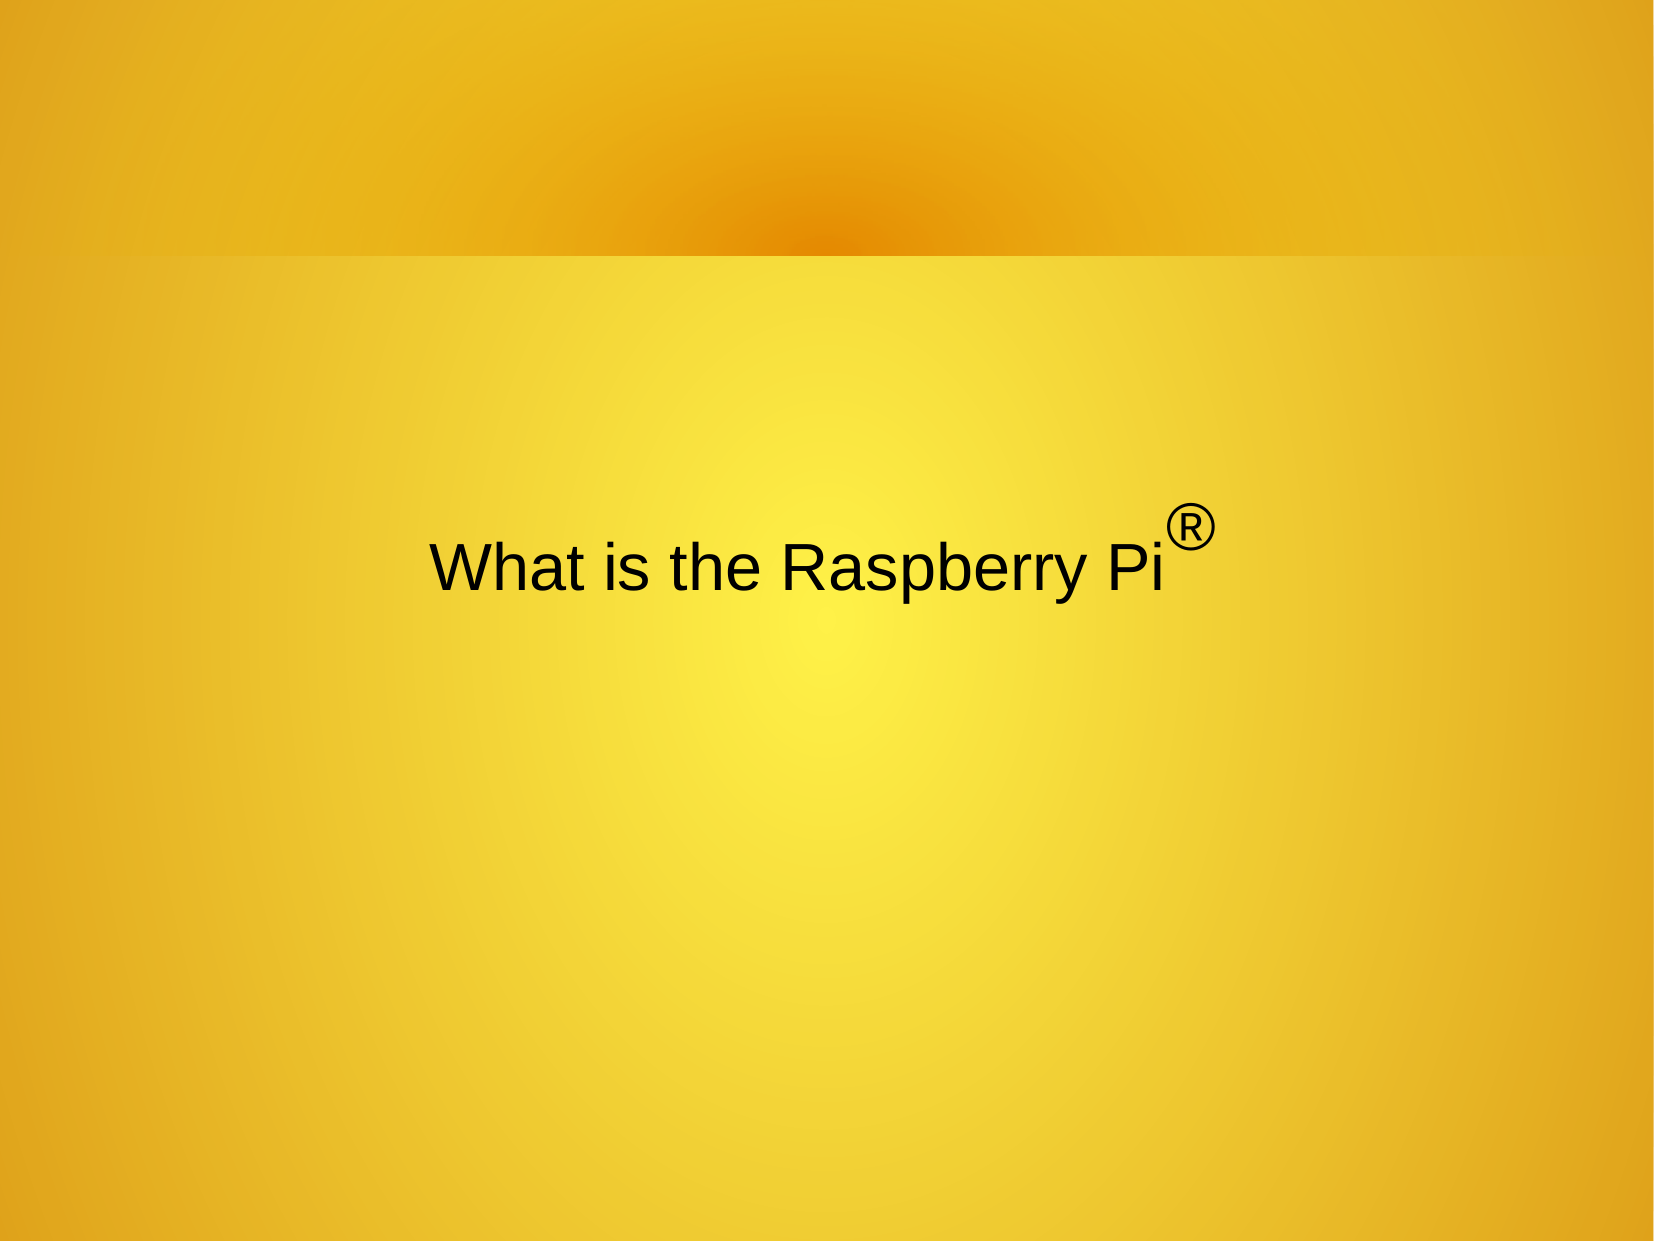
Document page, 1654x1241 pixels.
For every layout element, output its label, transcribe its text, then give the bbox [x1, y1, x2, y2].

subtitle What is the Raspberry Pi® [78, 70, 1567, 1027]
